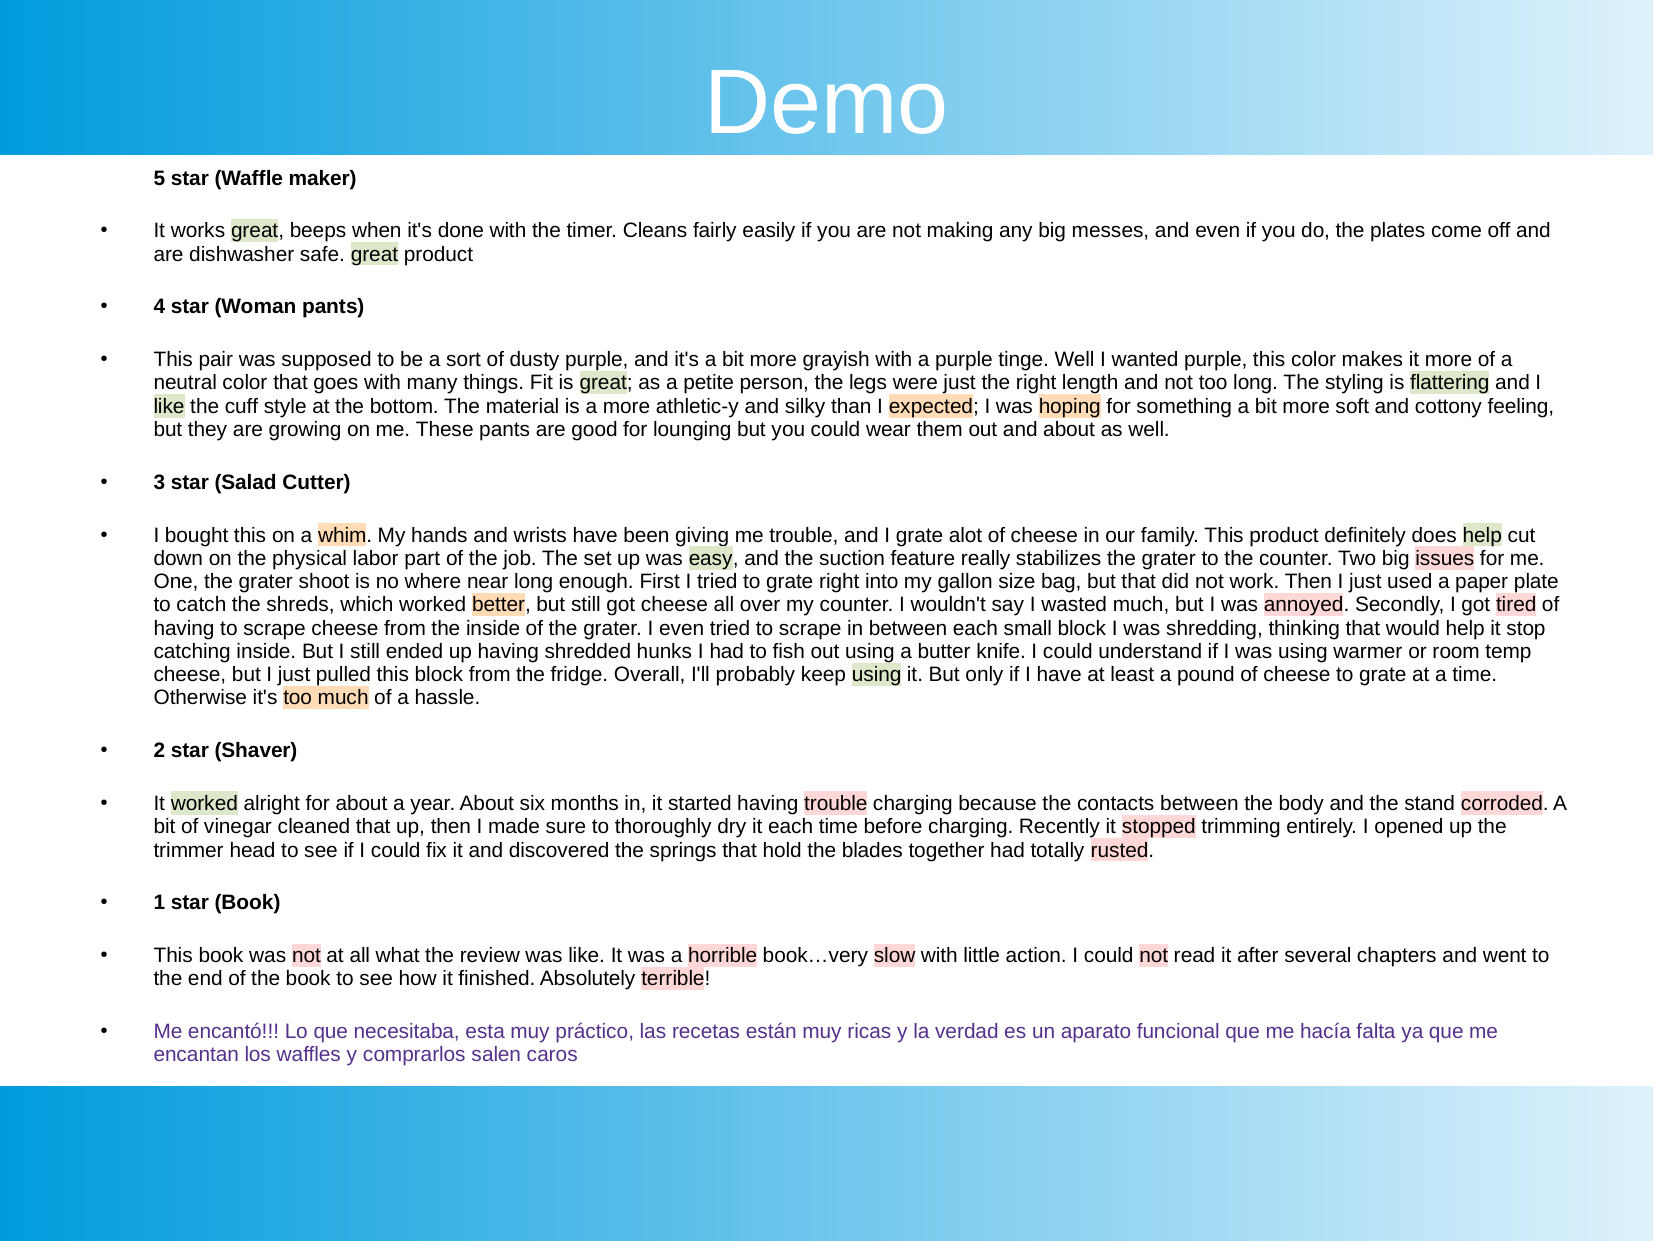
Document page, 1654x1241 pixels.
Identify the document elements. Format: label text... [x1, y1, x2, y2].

list 5 star (Waffle maker) It works great, beeps when it's done with the timer. Cleans fairly easily if you are not making any big messes, and even if you do, the plates come off and are dishwasher safe. great product 4 star (Woman pants) This pair was supposed to be a sort of dusty purple, and it's a bit more grayish with a purple tinge. Well I wanted purple, this color makes it more of a neutral color that goes with many things. Fit is great; as a petite person, the legs were just the right length and not too long. The styling is flattering and I like the cuff style at the bottom. The material is a more athletic-y and silky than I expected; I was hoping for something a bit more soft and cottony feeling, but they are growing on me. These pants are good for lounging but you could wear them out and about as well. 3 star (Salad Cutter) I bought this on a whim. My hands and wrists have been giving me trouble, and I grate alot of cheese in our family. This product definitely does help cut down on the physical labor part of the job. The set up was easy, and the suction feature really stabilizes the grater to the counter. Two big issues for me. One, the grater shoot is no where near long enough. First I tried to grate right into my gallon size bag, but that did not work. Then I just used a paper plate to catch the shreds, which worked better, but still got cheese all over my counter. I wouldn't say I wasted much, but I was annoyed. Secondly, I got tired of having to scrape cheese from the inside of the grater. I even tried to scrape in between each small block I was shredding, thinking that would help it stop catching inside. But I still ended up having shredded hunks I had to fish out using a butter knife. I could understand if I was using warmer or room temp cheese, but I just pulled this block from the fridge. Overall, I'll probably keep using it. But only if I have at least a pound of cheese to grate at a time. Otherwise it's too much of a hassle. 2 star (Shaver) It worked alright for about a year. About six months in, it started having trouble charging because the contacts between the body and the stand corroded. A bit of vinegar cleaned that up, then I made sure to thoroughly dry it each time before charging. Recently it stopped trimming entirely. I opened up the trimmer head to see if I could fix it and discovered the springs that hold the blades together had totally rusted. 1 star (Book) This book was not at all what the review was like. It was a horrible book…very slow with little action. I could not read it after several chapters and went to the end of the book to see how it finished. Absolutely terrible! Me encantó!!! Lo que necesitaba, esta muy práctico, las recetas están muy ricas y la verdad es un aparato funcional que me hacía falta ya que me encantan los waffles y comprarlos salen caros [82, 166, 1571, 886]
title Demo [82, 49, 1571, 155]
